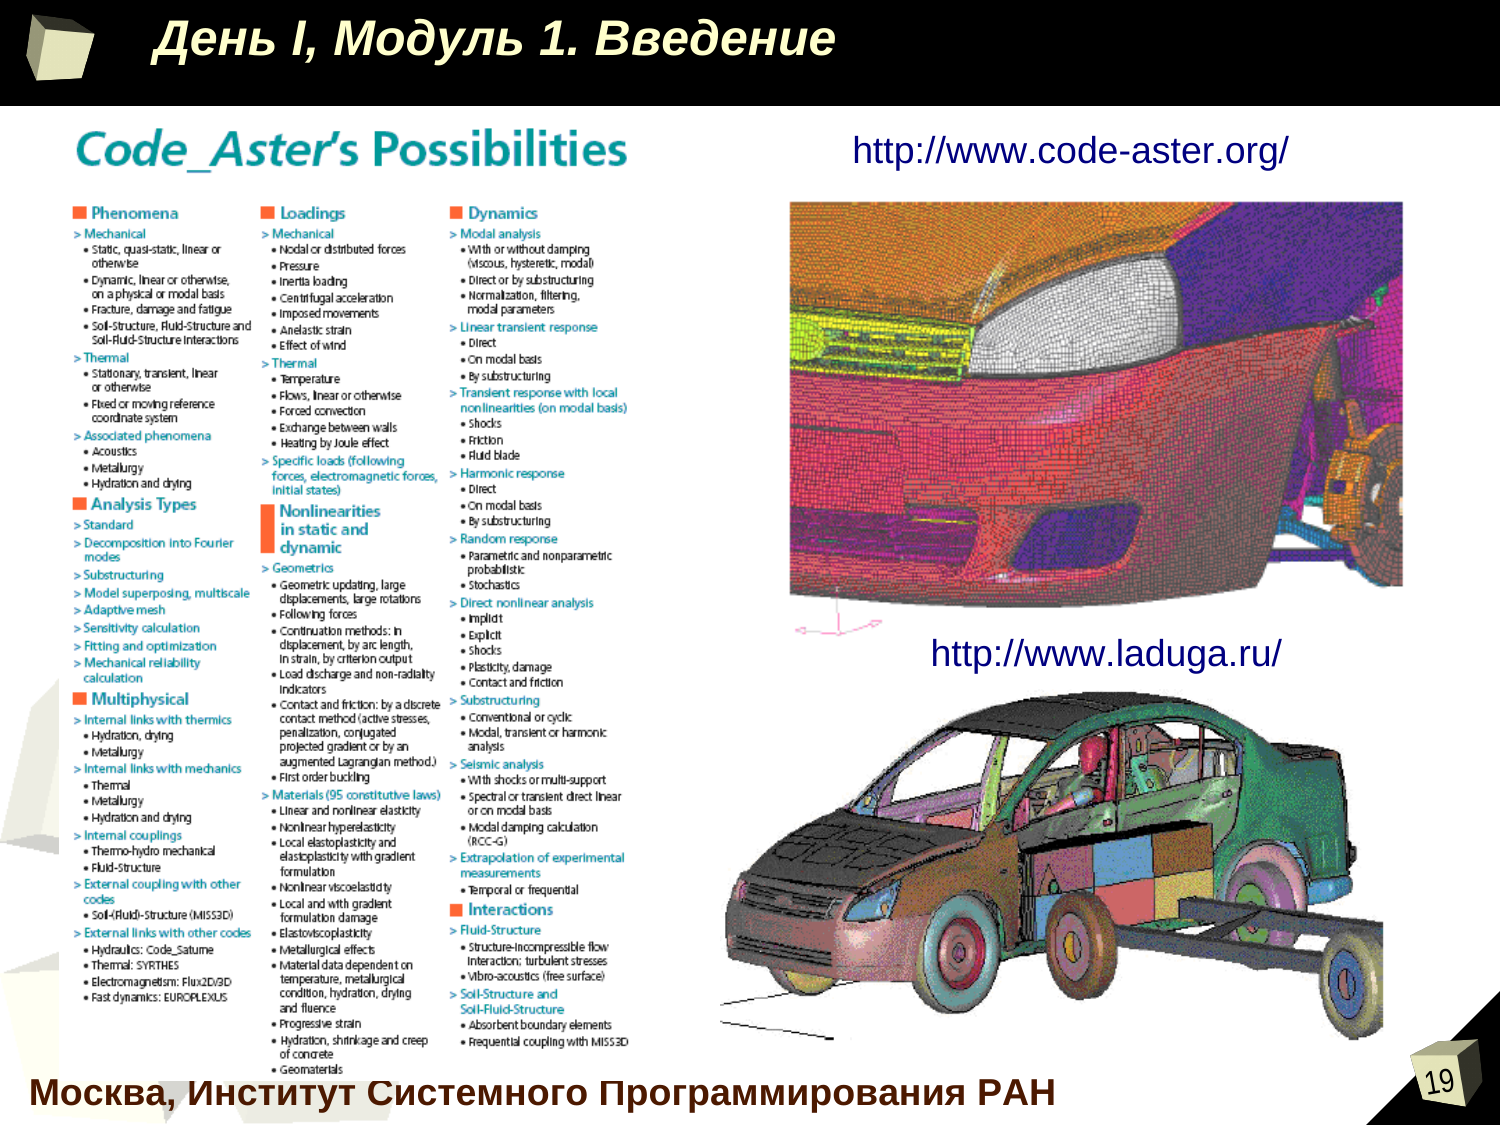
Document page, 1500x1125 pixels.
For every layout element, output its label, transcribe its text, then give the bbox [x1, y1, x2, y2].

picture [785, 197, 1412, 647]
text_box http://www.laduga.ru/ [915, 621, 1298, 682]
picture [0, 123, 645, 1125]
picture [720, 666, 1397, 1076]
text_box http://www.code-aster.org/ [837, 118, 1305, 179]
picture [423, 1088, 433, 1102]
